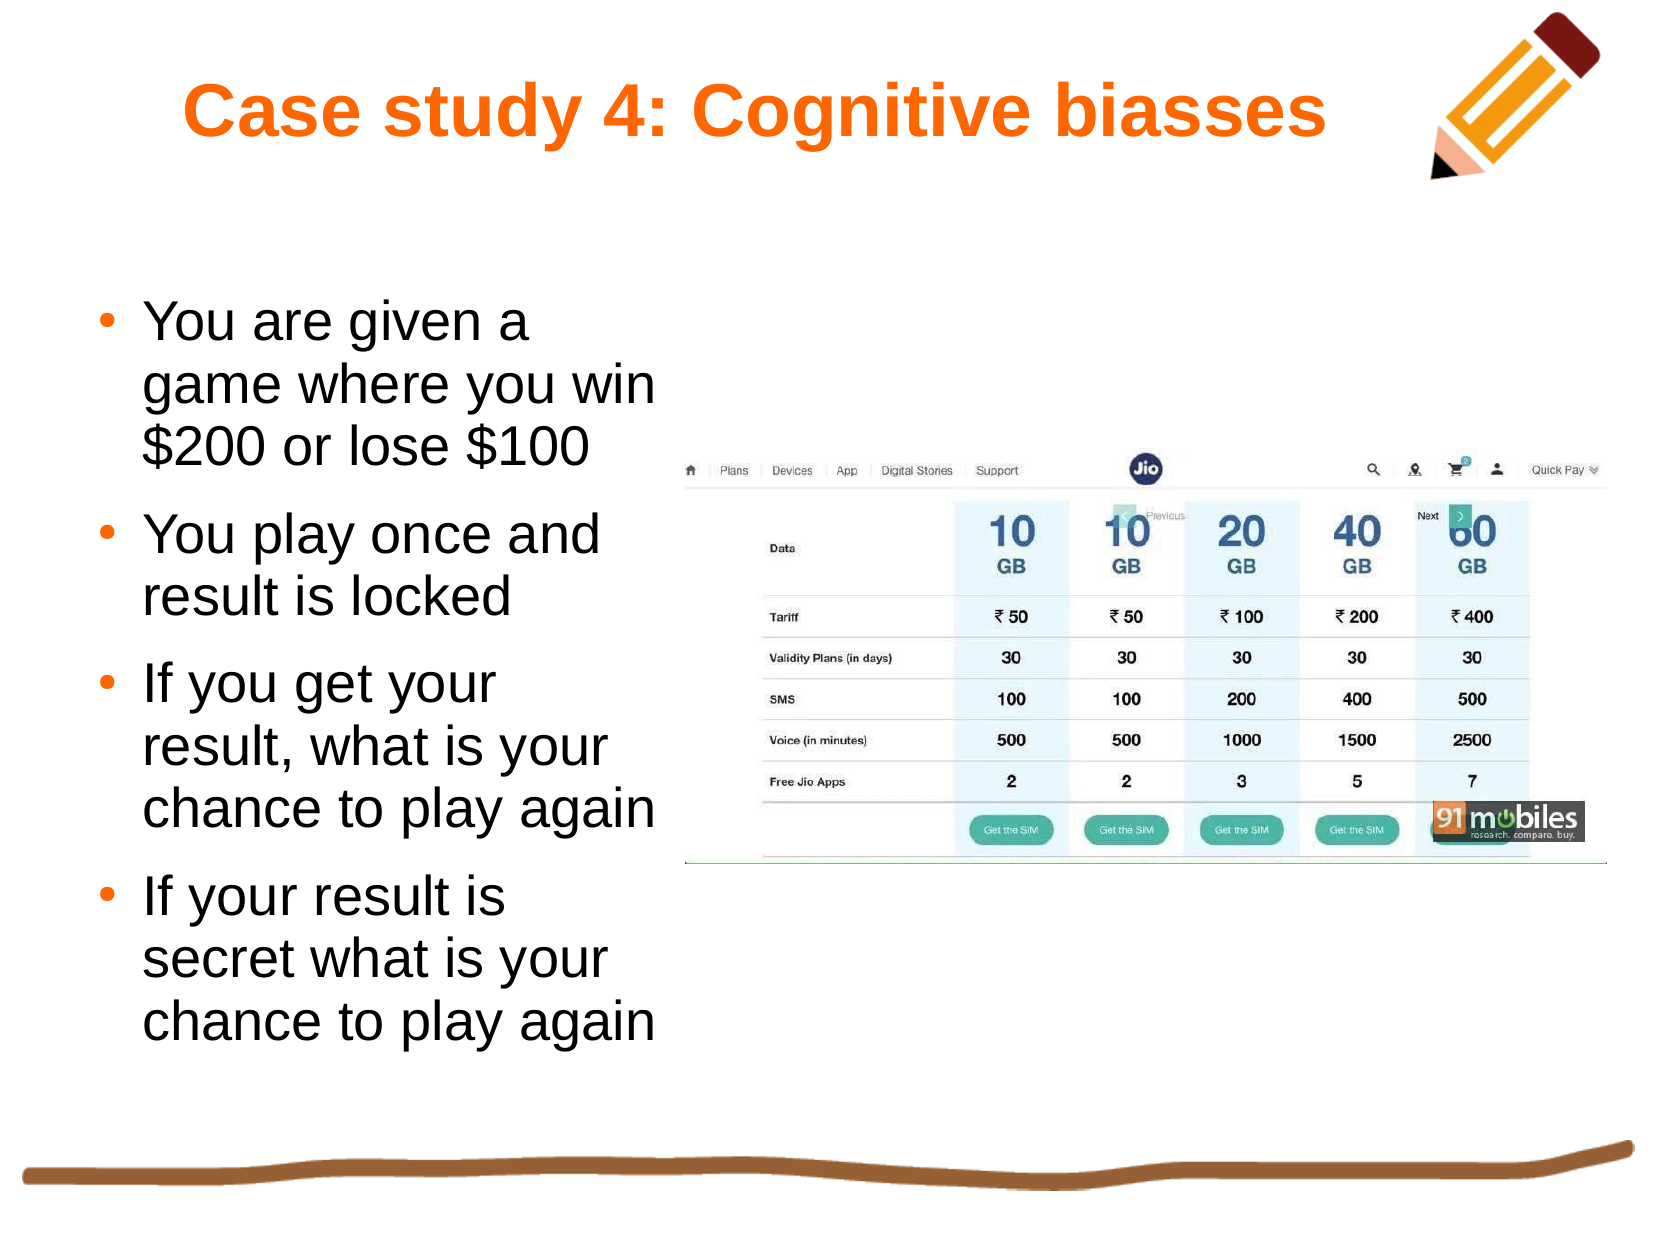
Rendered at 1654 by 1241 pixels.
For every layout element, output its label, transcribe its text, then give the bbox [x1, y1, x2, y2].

picture [1430, 12, 1601, 181]
title Case study 4: Cognitive biasses [82, 49, 1430, 172]
picture [22, 1140, 1635, 1191]
picture [685, 448, 1607, 864]
list You are given a game where you win $200 or lose $100 You play once and result is locked If you get your result, what is your chance to play again If your result is secret what is your chance to play again [82, 290, 662, 1122]
